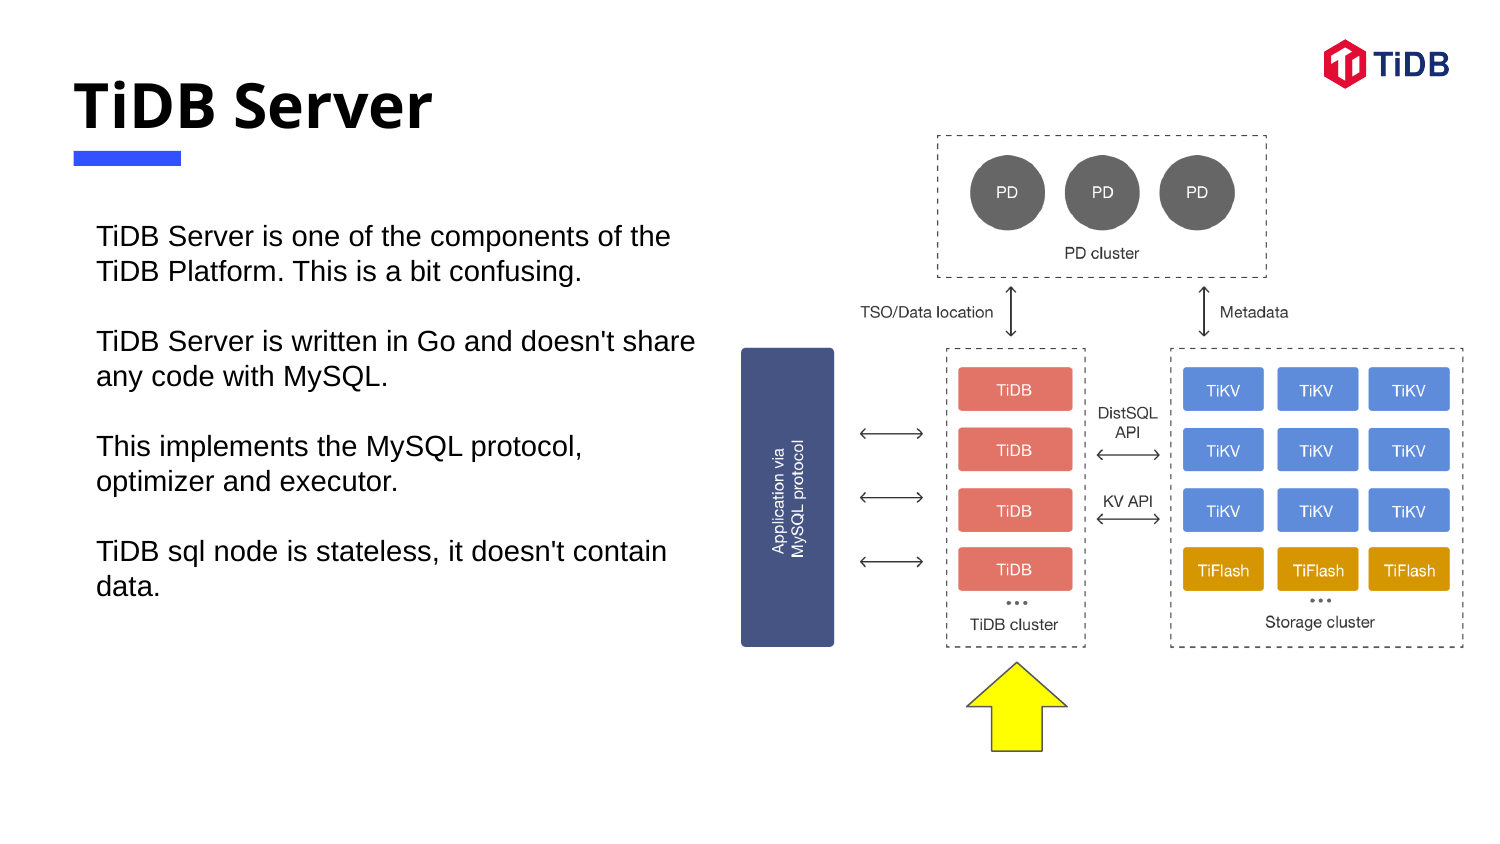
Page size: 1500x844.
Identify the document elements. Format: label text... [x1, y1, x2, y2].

text_box TiDB Server is one of the components of the TiDB Platform. This is a bit confusing. TiDB Server is written in Go and doesn't share any code with MySQL. This implements the MySQL protocol, optimizer and executor. TiDB sql node is stateless, it doesn't contain data. [81, 202, 725, 617]
text_box TiDB Server [58, 50, 1152, 144]
text_box [966, 662, 1068, 752]
picture [701, 104, 1483, 678]
text_box [73, 150, 181, 166]
picture [1324, 39, 1449, 89]
